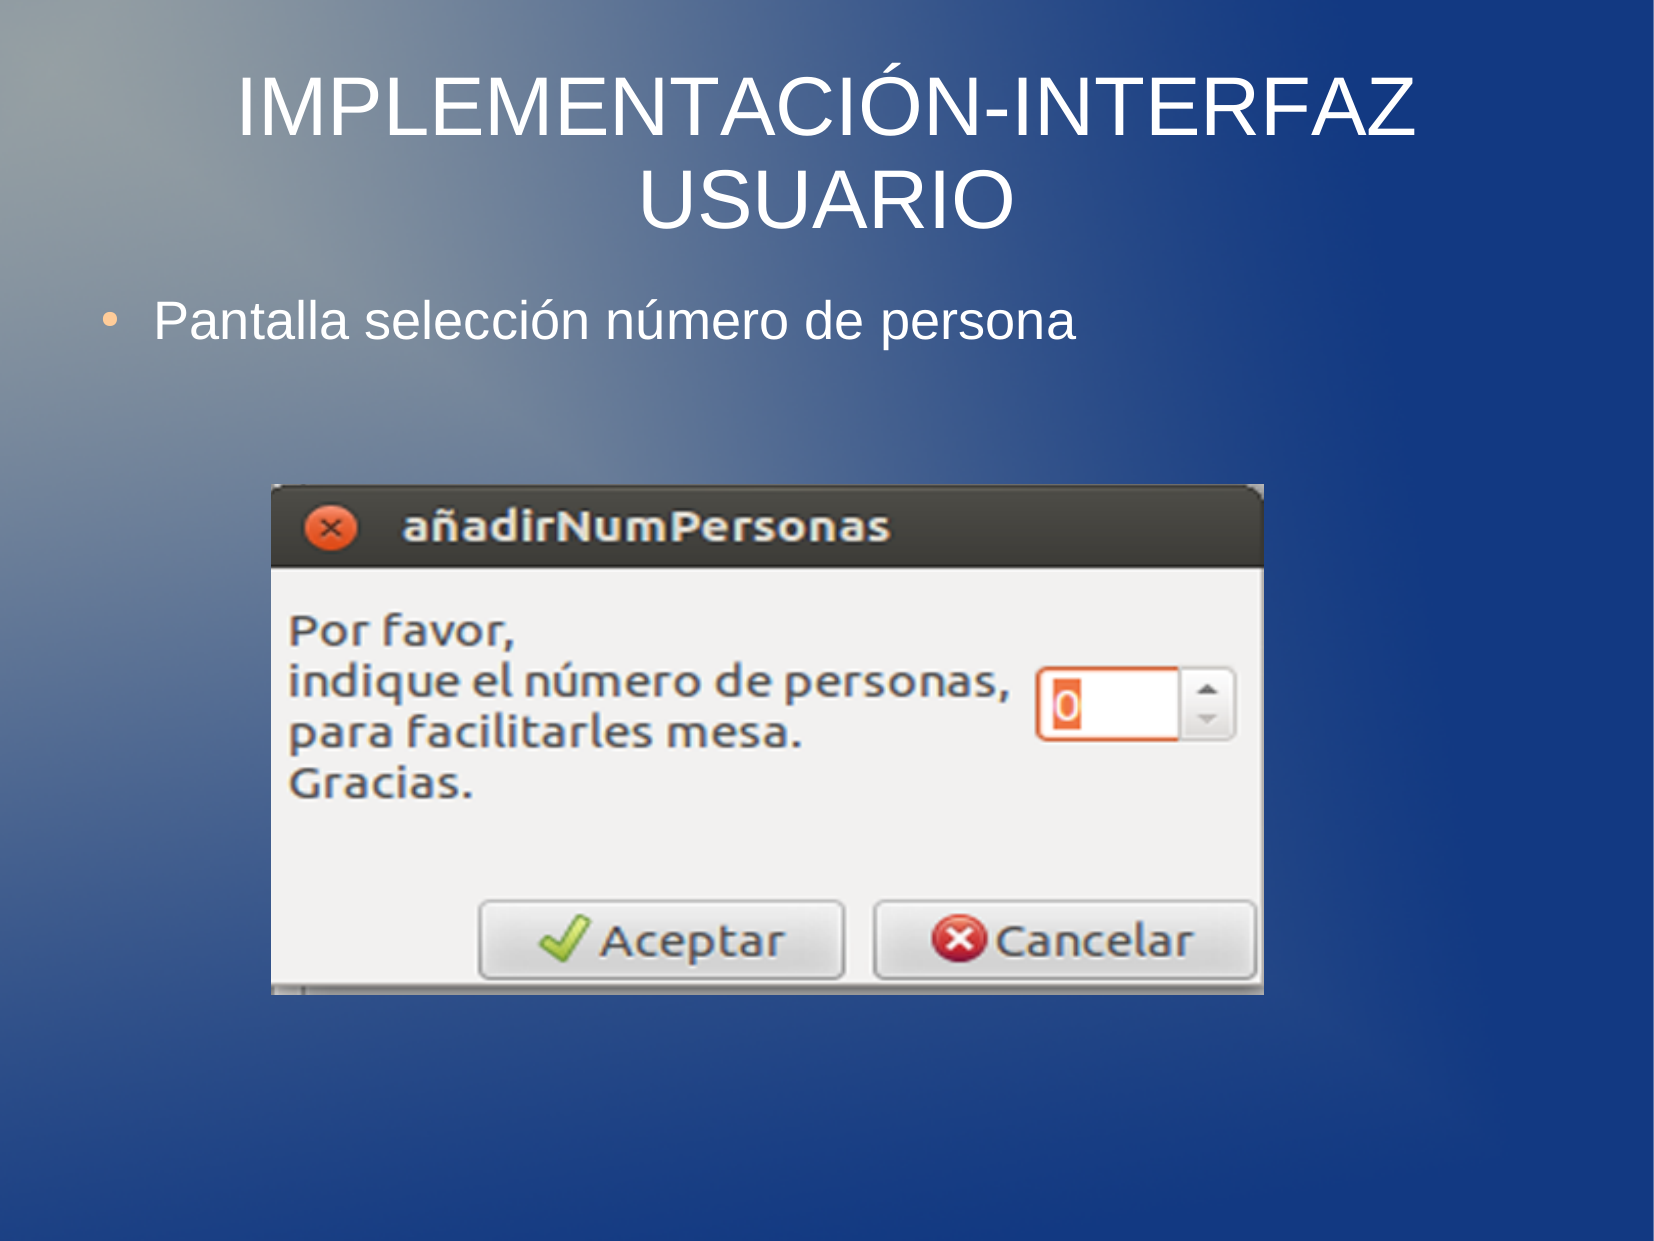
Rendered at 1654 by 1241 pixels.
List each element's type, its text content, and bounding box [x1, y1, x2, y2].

picture [0, 0, 1654, 1241]
list Pantalla selección número de persona [82, 290, 1571, 995]
title IMPLEMENTACIÓN-INTERFAZ USUARIO [82, 49, 1571, 257]
